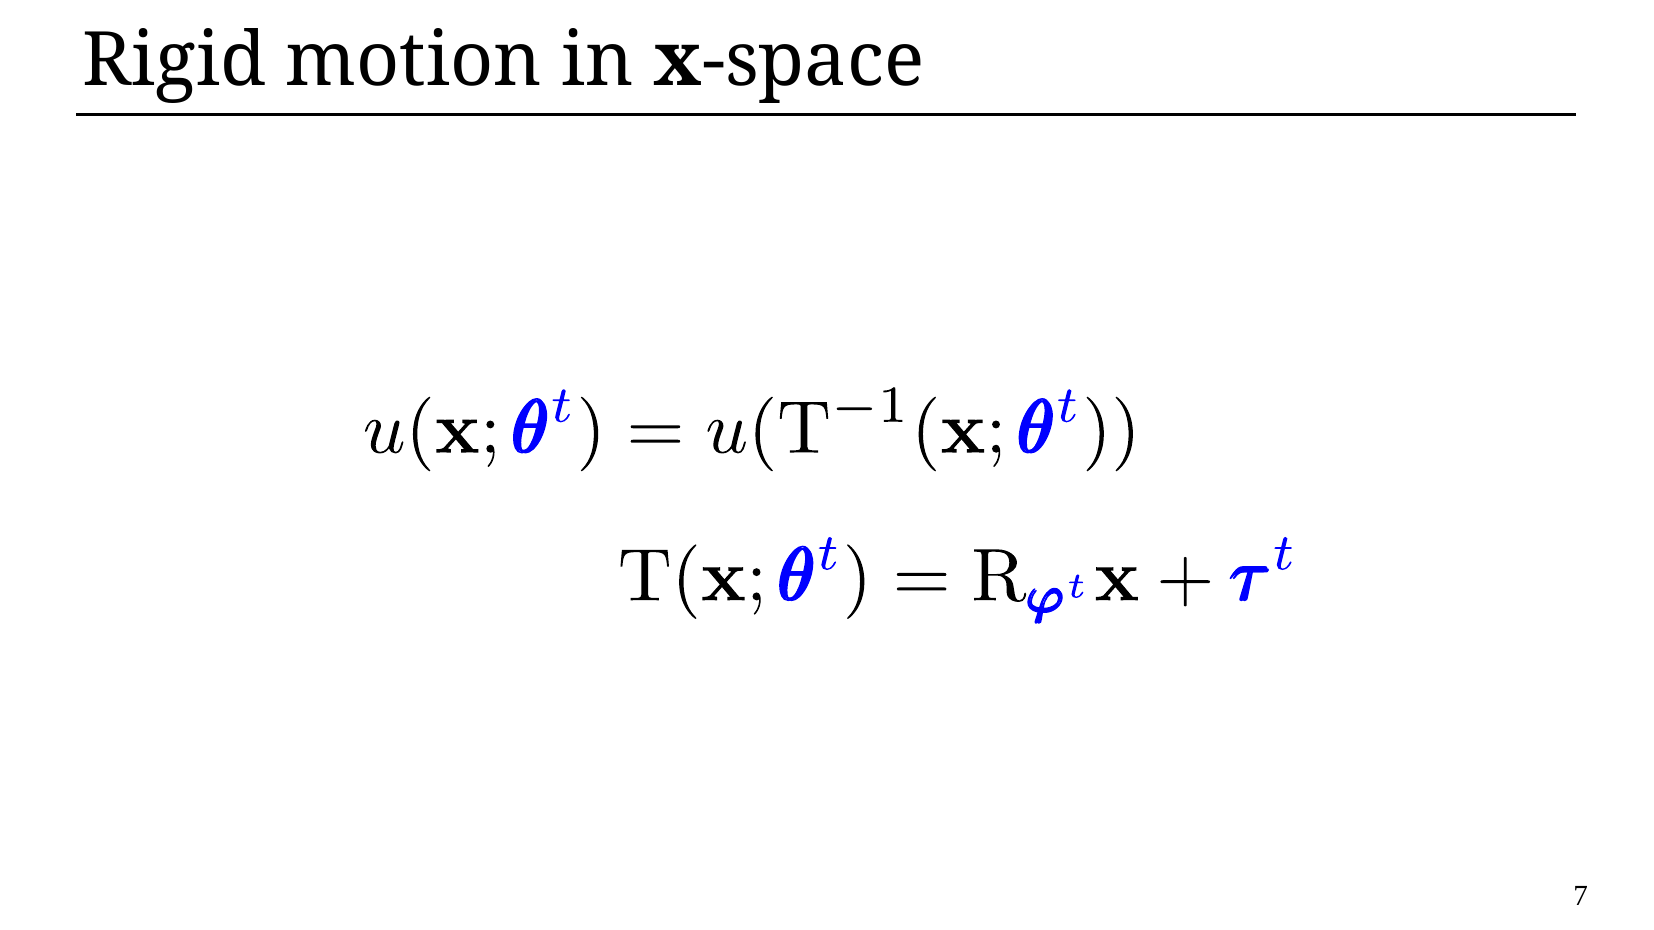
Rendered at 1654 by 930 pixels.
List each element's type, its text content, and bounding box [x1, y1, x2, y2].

picture [615, 534, 1295, 627]
picture [360, 384, 1136, 475]
title Rigid motion in x-space [82, 7, 1571, 105]
